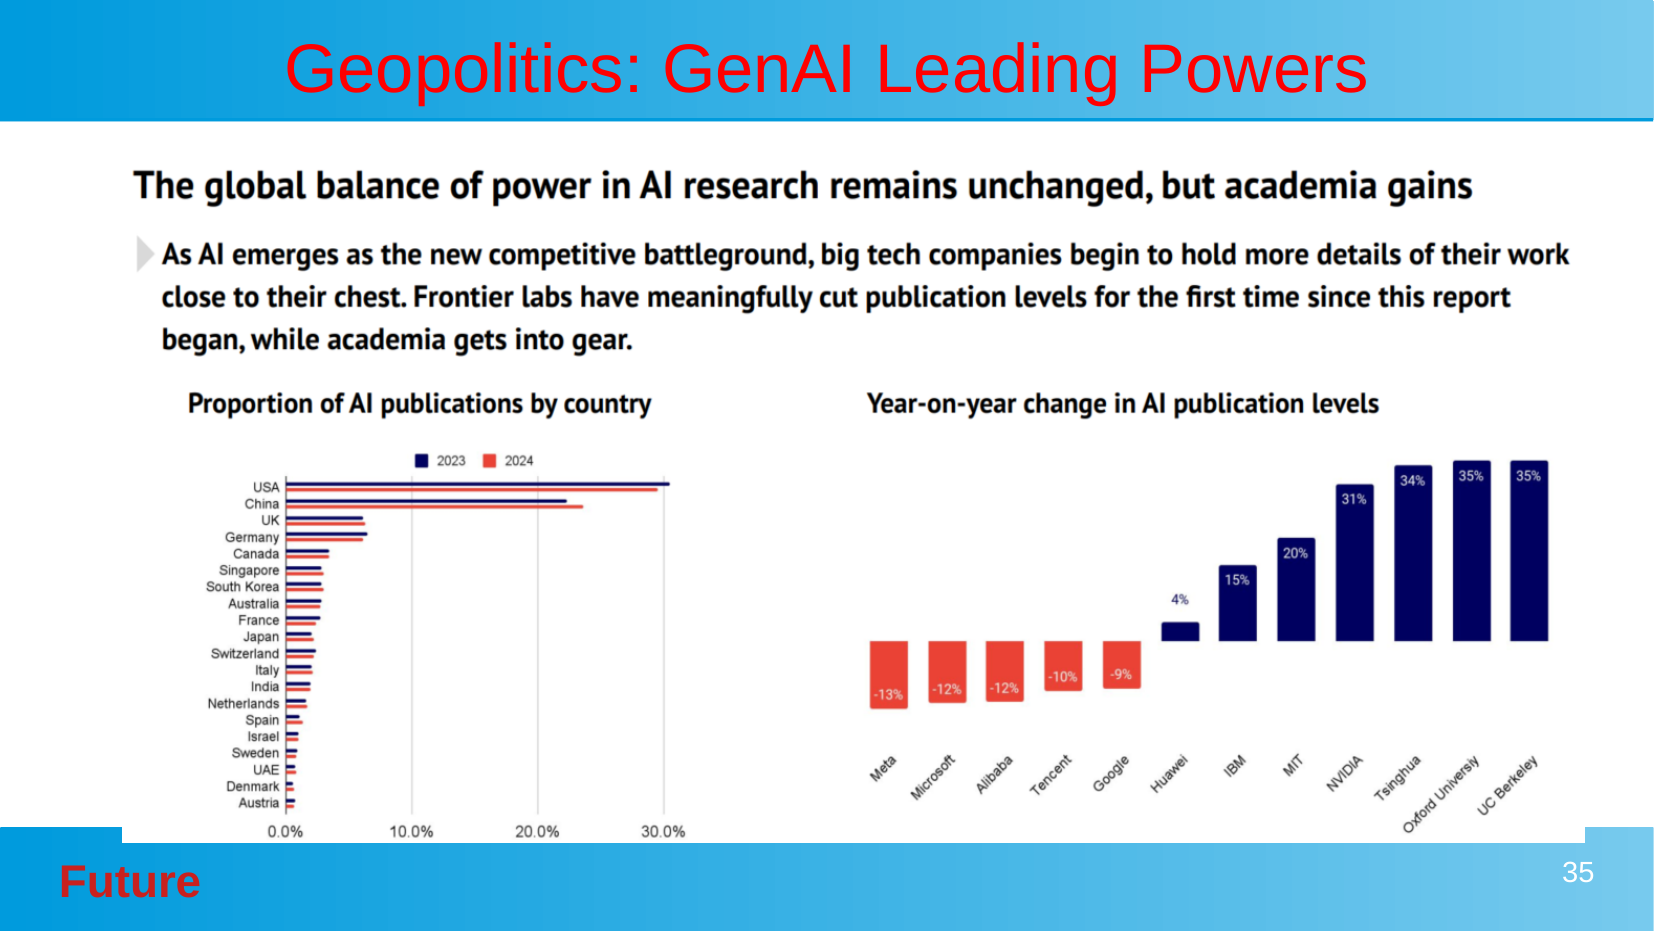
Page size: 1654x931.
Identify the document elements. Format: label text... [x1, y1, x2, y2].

picture [122, 145, 1585, 843]
title Geopolitics: GenAI Leading Powers [59, 29, 1595, 108]
